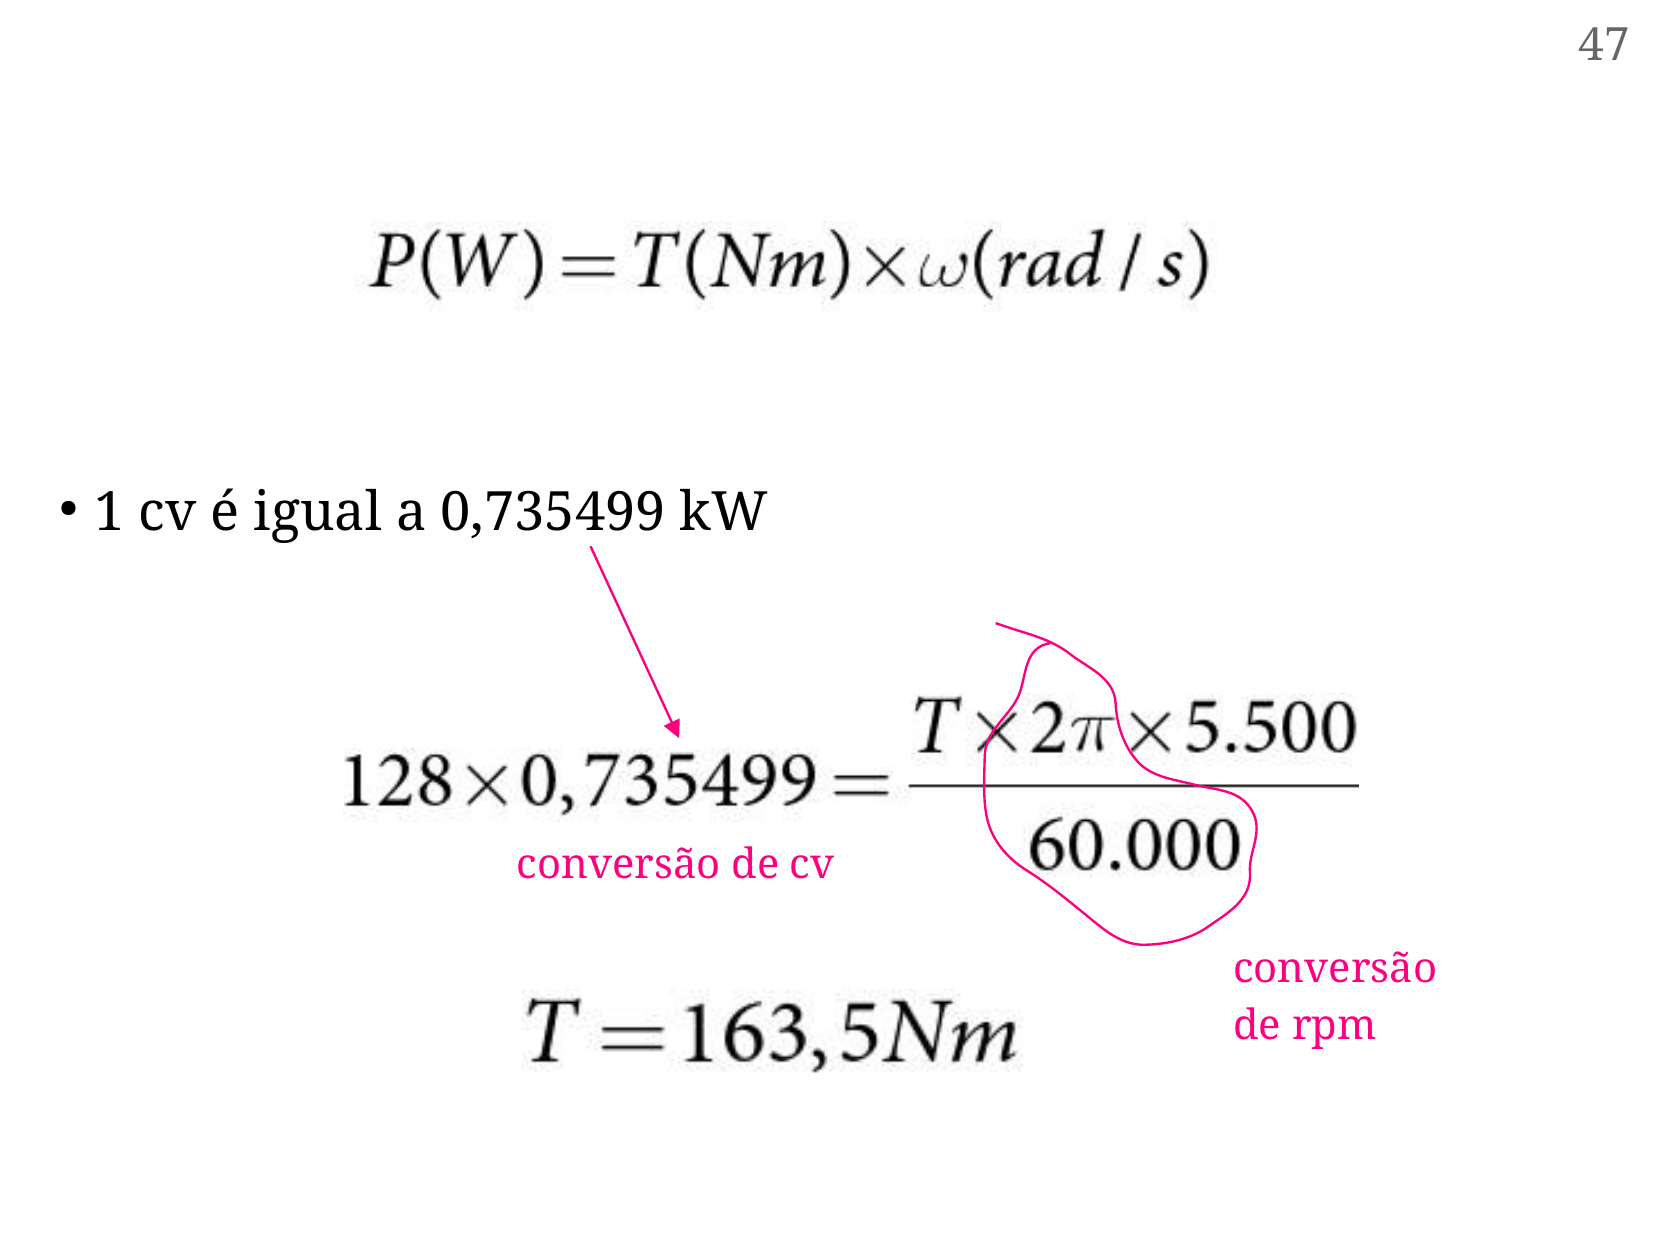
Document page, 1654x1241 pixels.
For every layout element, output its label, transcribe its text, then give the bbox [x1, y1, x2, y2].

picture [986, 693, 1255, 880]
picture [522, 989, 1034, 1078]
picture [1116, 693, 1359, 880]
picture [343, 693, 1037, 880]
picture [354, 221, 1225, 319]
list 1 cv é igual a 0,735499 kW [59, 472, 1595, 1211]
text_box conversão de cv [501, 826, 850, 899]
text_box conversão de rpm [1218, 930, 1453, 1059]
